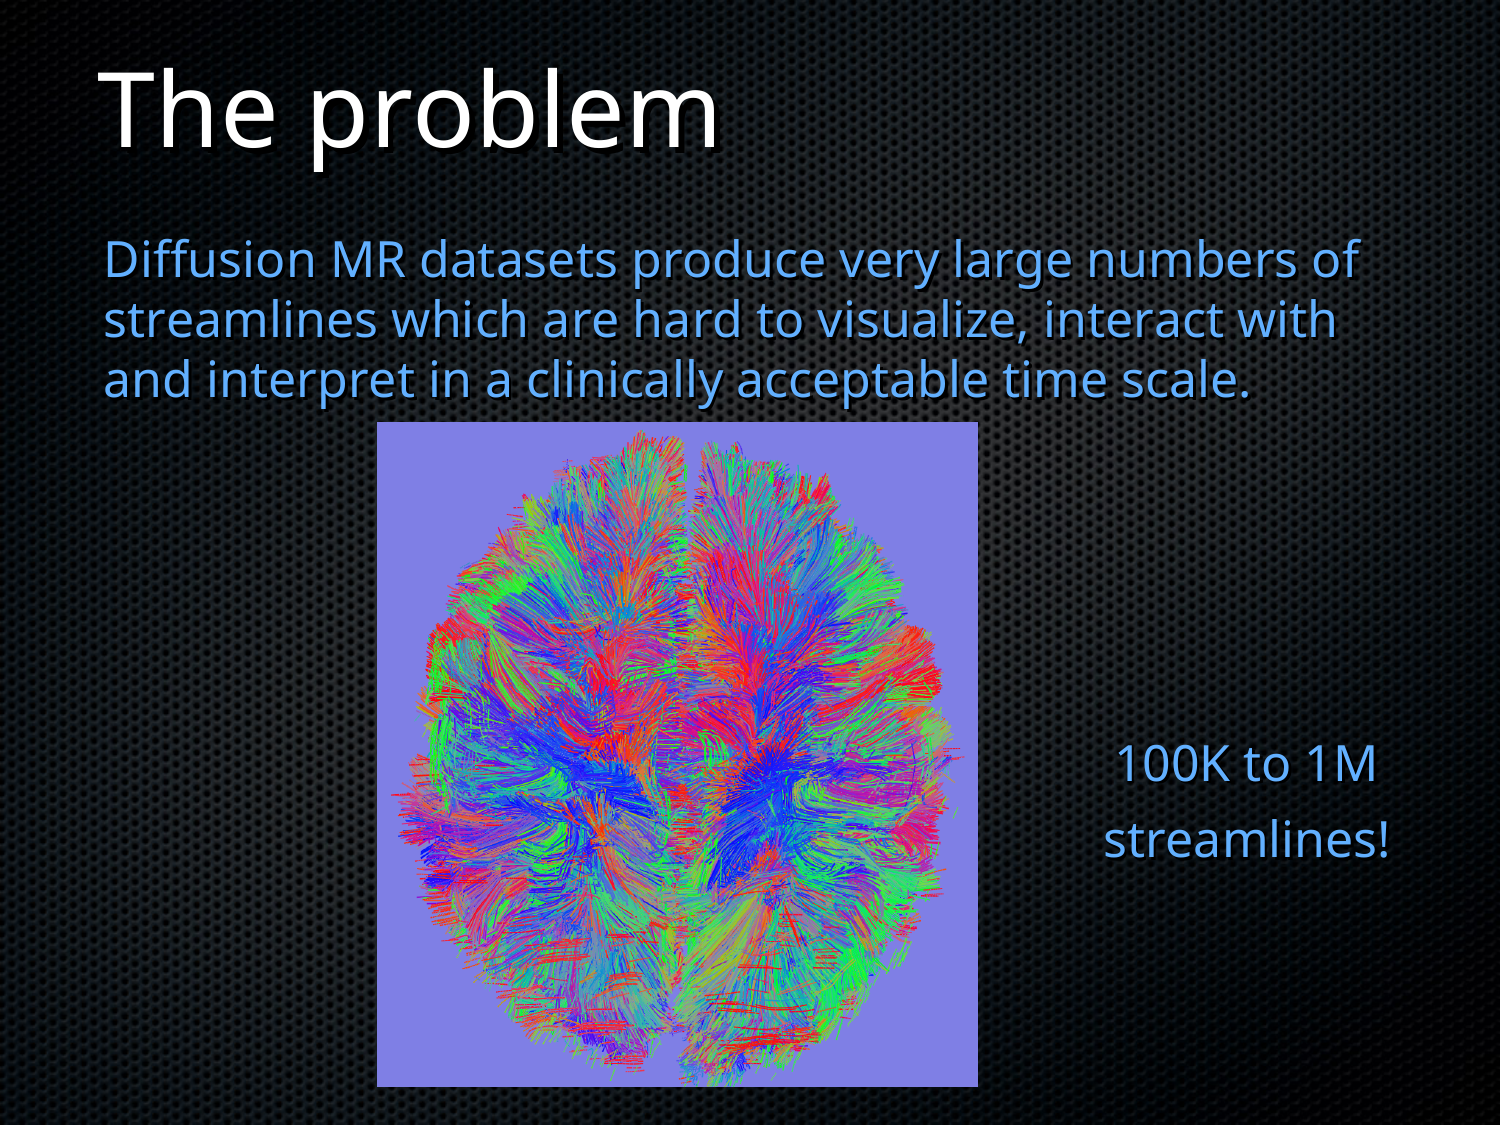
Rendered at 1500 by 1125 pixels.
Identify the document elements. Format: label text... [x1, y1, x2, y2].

title The problem [89, 23, 1394, 177]
picture [0, 0, 1500, 1125]
list Diffusion MR datasets produce very large numbers of streamlines which are hard to visualize, interact with and interpret in a clinically acceptable time scale. 100K to 1M streamlines! [95, 219, 1400, 1071]
